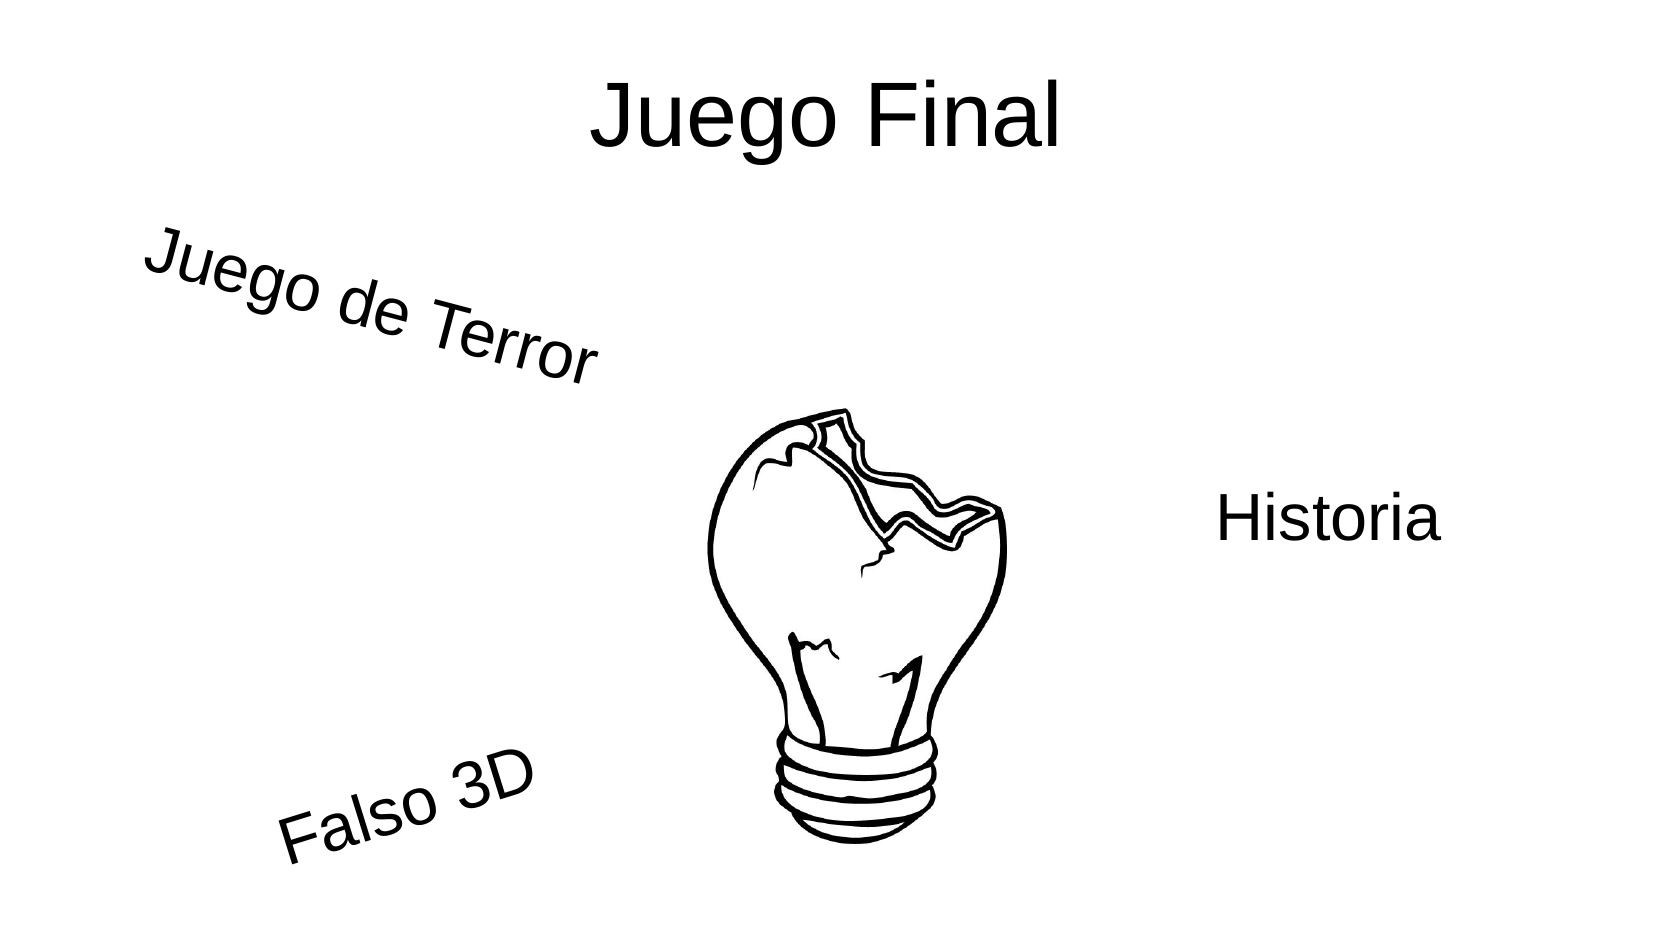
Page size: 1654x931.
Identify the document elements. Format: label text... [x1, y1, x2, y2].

title Juego Final [82, 37, 1571, 193]
picture [649, 354, 1061, 886]
text_box Historia [1151, 479, 1506, 561]
text_box Juego de Terror [120, 206, 621, 420]
text_box Falso 3D [199, 707, 620, 916]
